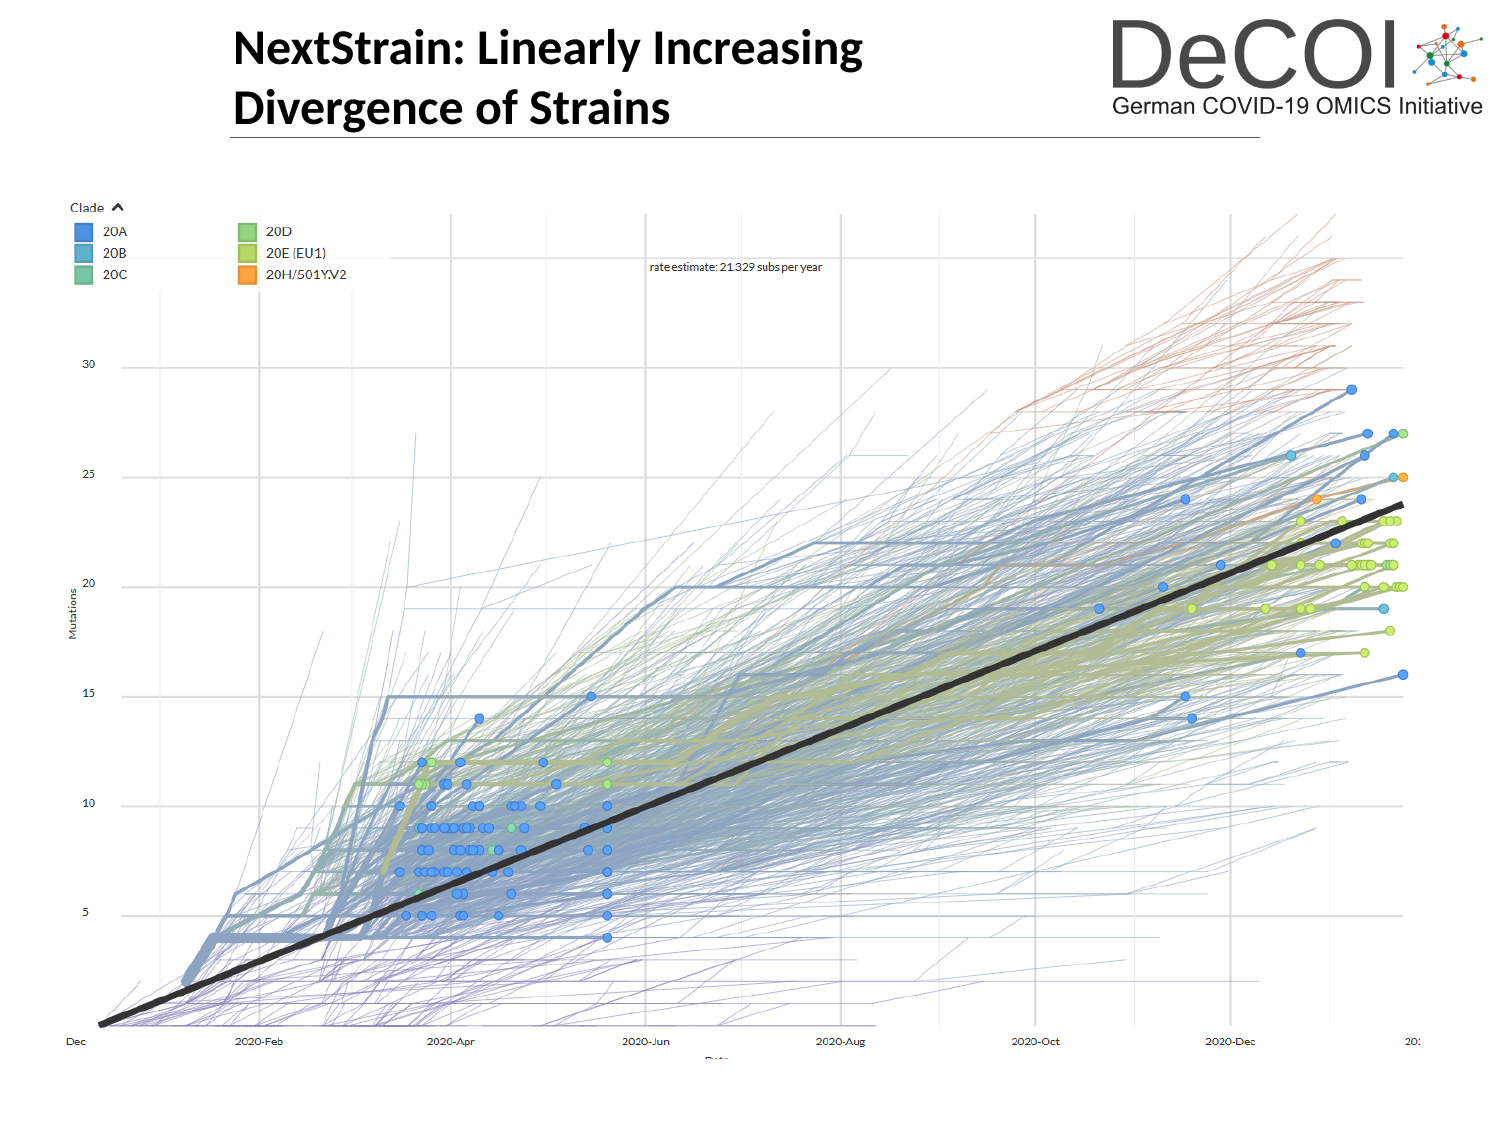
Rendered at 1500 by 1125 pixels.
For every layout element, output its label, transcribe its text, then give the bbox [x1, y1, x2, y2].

text_box NextStrain: Linearly Increasing Divergence of Strains [218, 7, 892, 143]
picture [1113, 19, 1483, 114]
picture [59, 196, 1424, 1059]
